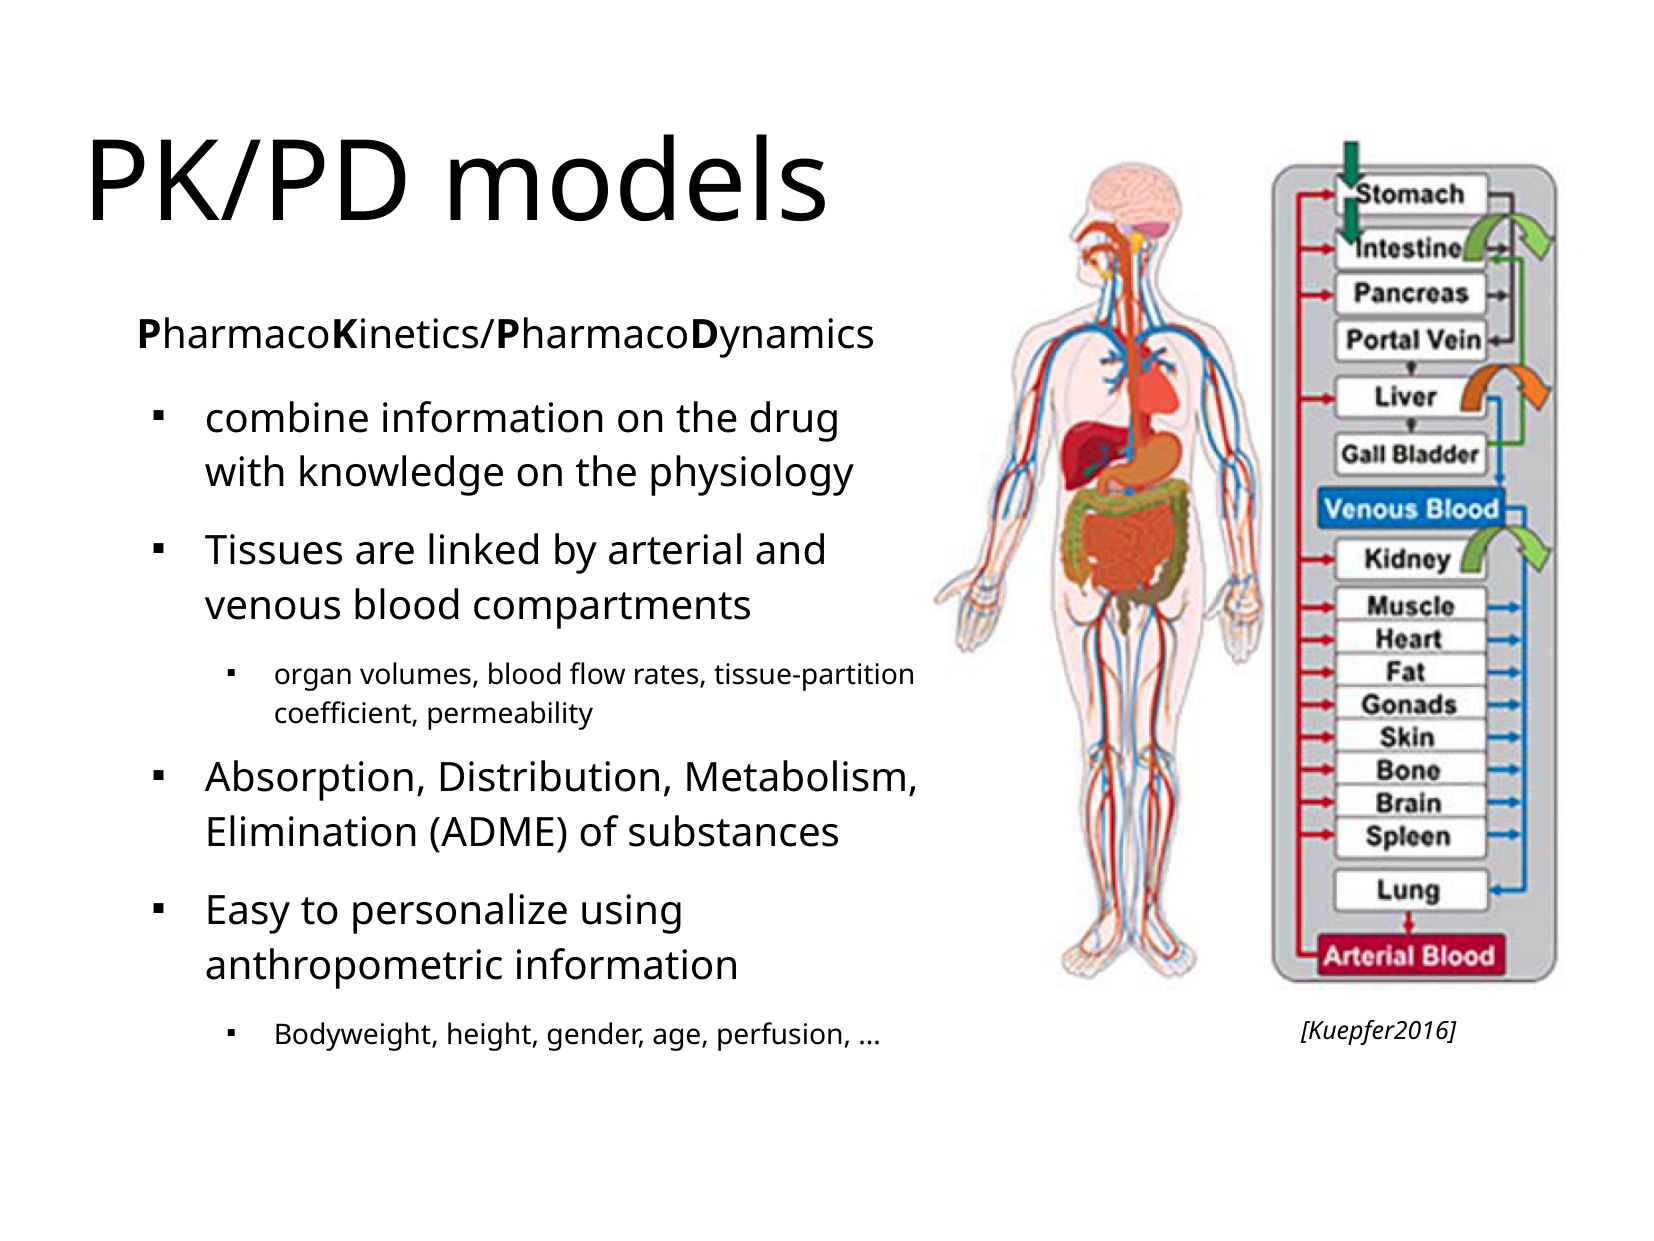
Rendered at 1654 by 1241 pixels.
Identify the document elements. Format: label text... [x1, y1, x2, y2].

picture [915, 134, 1580, 991]
text_box [Kuepfer2016] [1286, 1005, 1531, 1062]
title PK/PD models [82, 27, 1571, 305]
list PharmacoKinetics/PharmacoDynamics combine information on the drug with knowledge on the physiology Tissues are linked by arterial and venous blood compartments organ volumes, blood flow rates, tissue-partition coefficient, permeability Absorption, Distribution, Metabolism, Elimination (ADME) of substances Easy to personalize using anthropometric information Bodyweight, height, gender, age, perfusion, ... [67, 305, 931, 1096]
